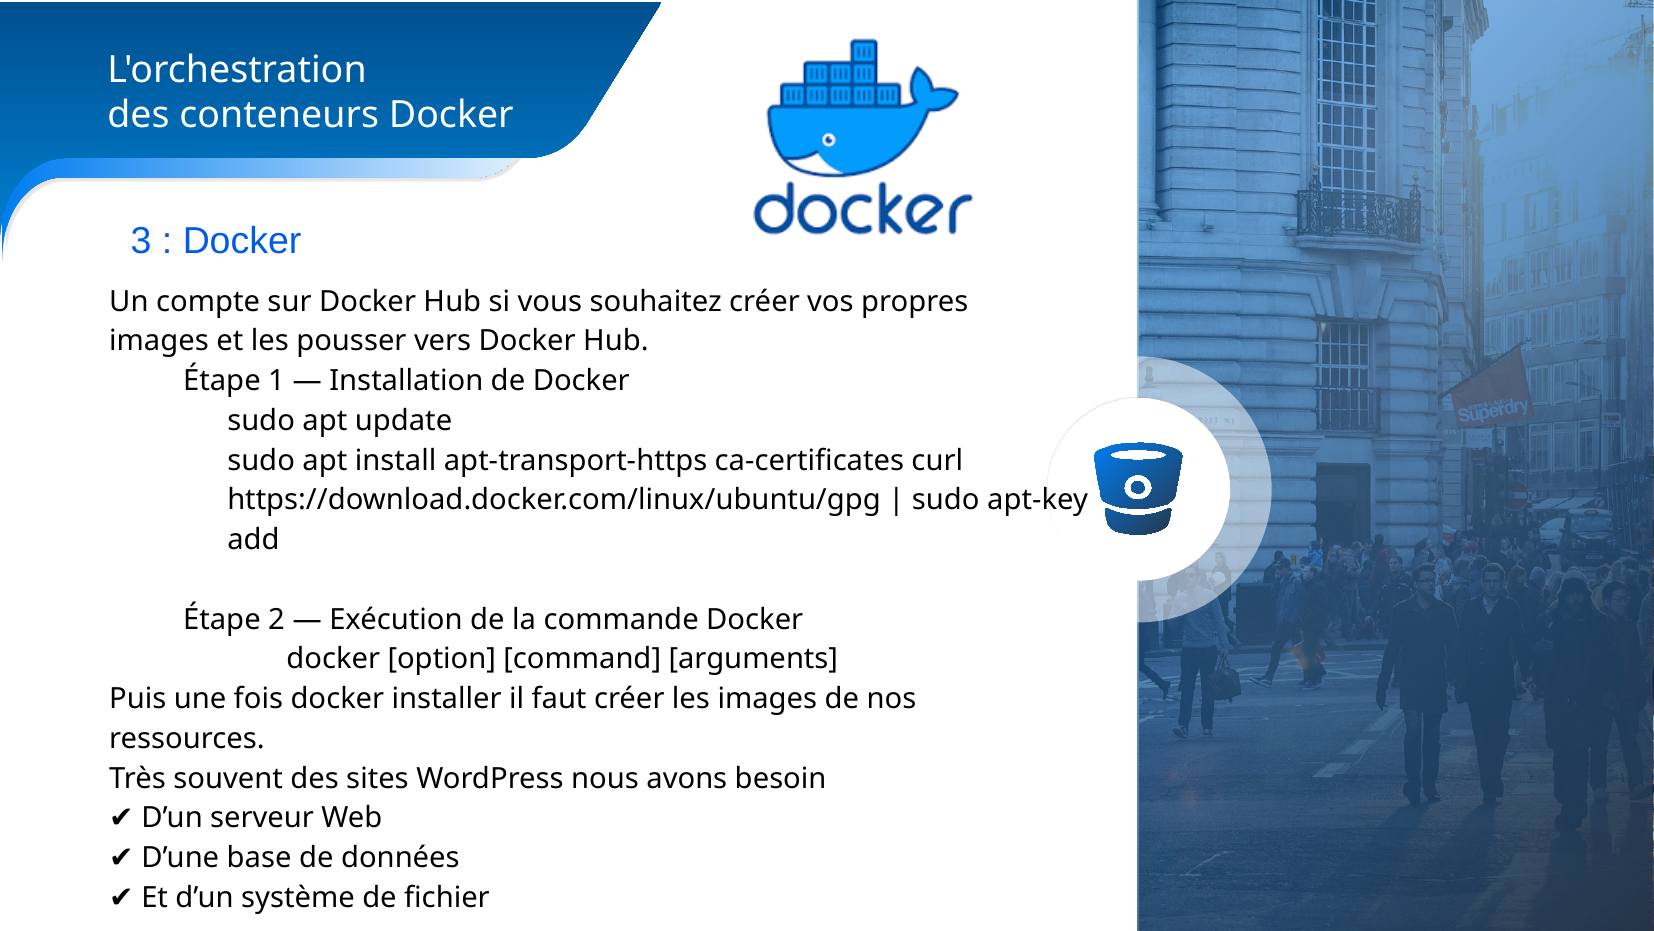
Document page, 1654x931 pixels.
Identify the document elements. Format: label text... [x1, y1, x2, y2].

picture [685, 36, 1042, 237]
text_box 3 : Docker [115, 212, 662, 272]
text_box [0, 2, 662, 263]
text_box Un compte sur Docker Hub si vous souhaitez créer vos propres images et les pousser vers Docker Hub. Étape 1 — Installation de Docker sudo apt update sudo apt install apt-transport-https ca-certificates curl https://download.docker.com/linux/ubuntu/gpg | sudo apt-key add Étape 2 — Exécution de la commande Docker docker [option] [command] [arguments] Puis une fois docker installer il faut créer les images de nos ressources. Très souvent des sites WordPress nous avons besoin ✔ D’un serveur Web ✔ D’une base de données ✔ Et d’un système de fichier [94, 272, 1151, 914]
text_box L'orchestration des conteneurs Docker [92, 37, 530, 143]
text_box [1137, 0, 1654, 931]
